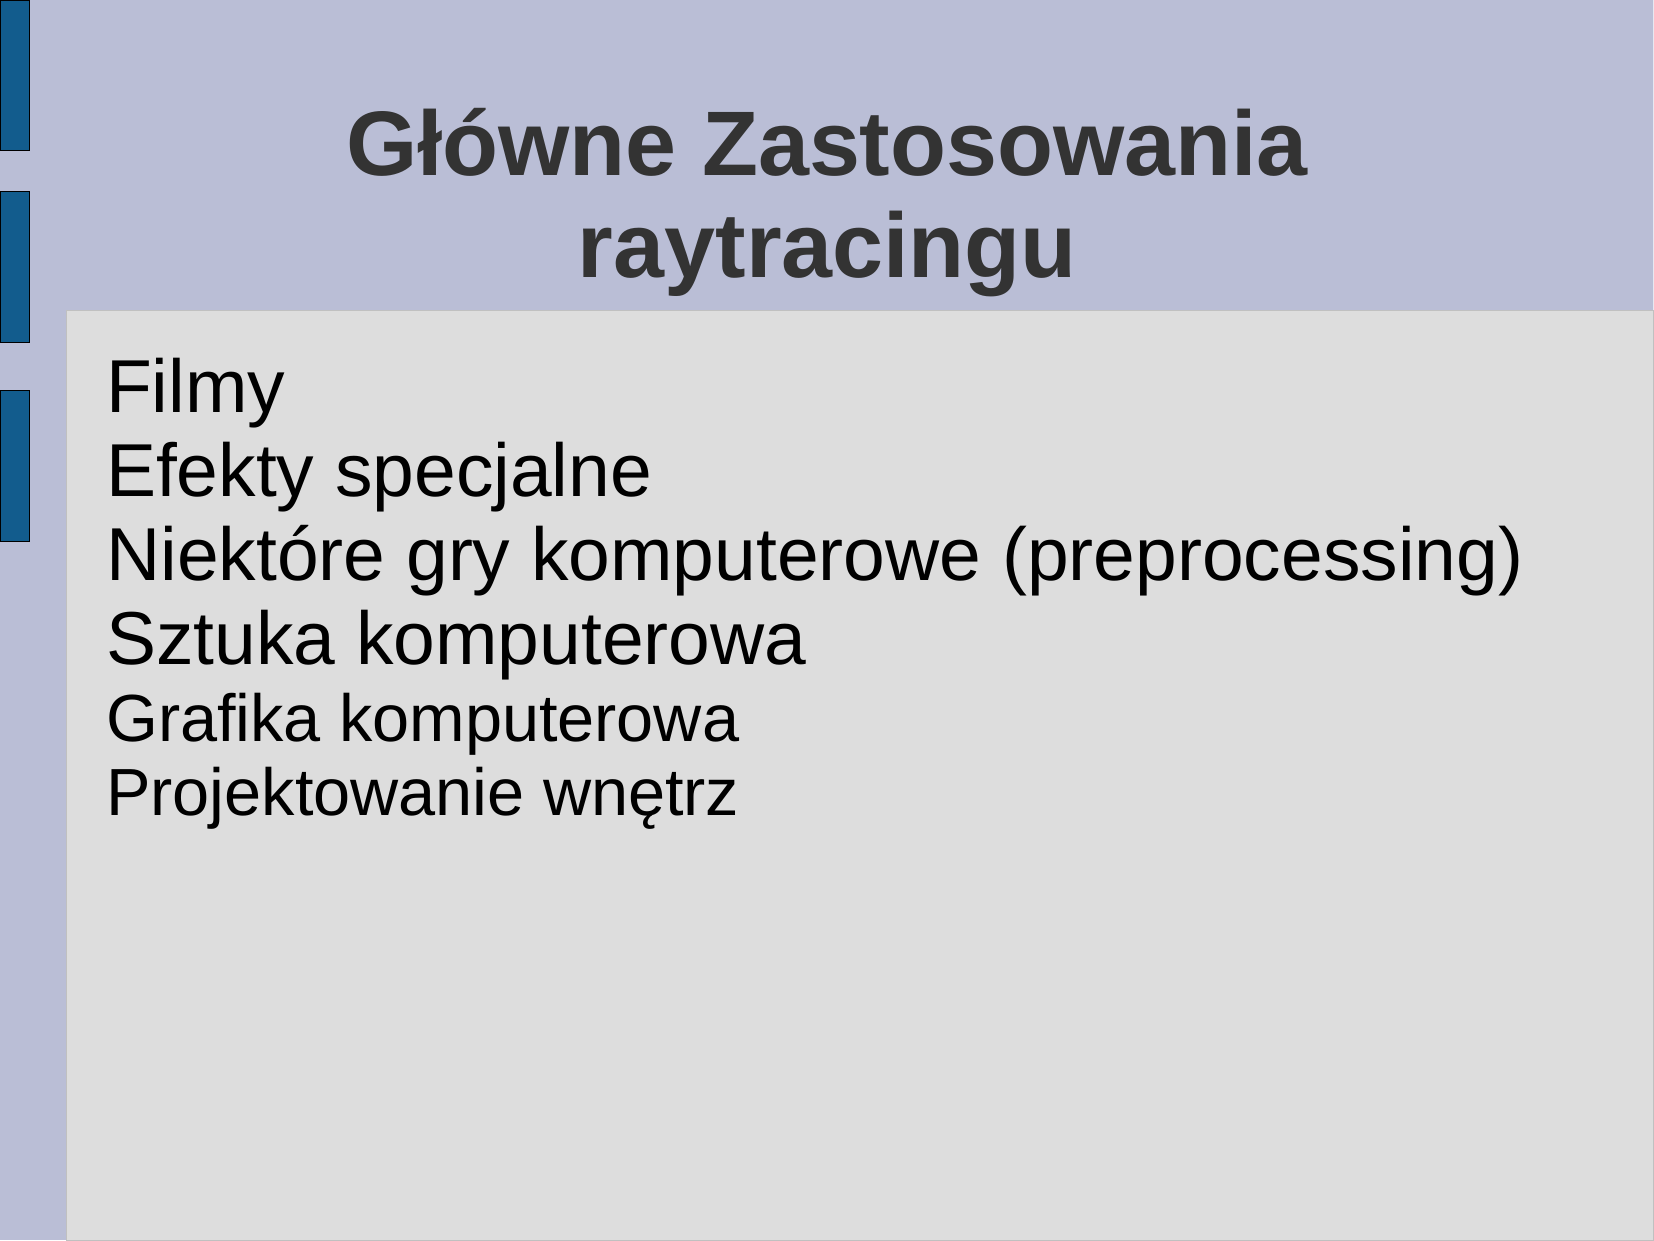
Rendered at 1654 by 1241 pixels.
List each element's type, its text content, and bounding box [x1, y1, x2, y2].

title Główne Zastosowania raytracingu [121, 91, 1534, 299]
list Filmy Efekty specjalne Niektóre gry komputerowe (preprocessing) Sztuka komputerowa Grafika komputerowa Projektowanie wnętrz [88, 344, 1595, 1127]
